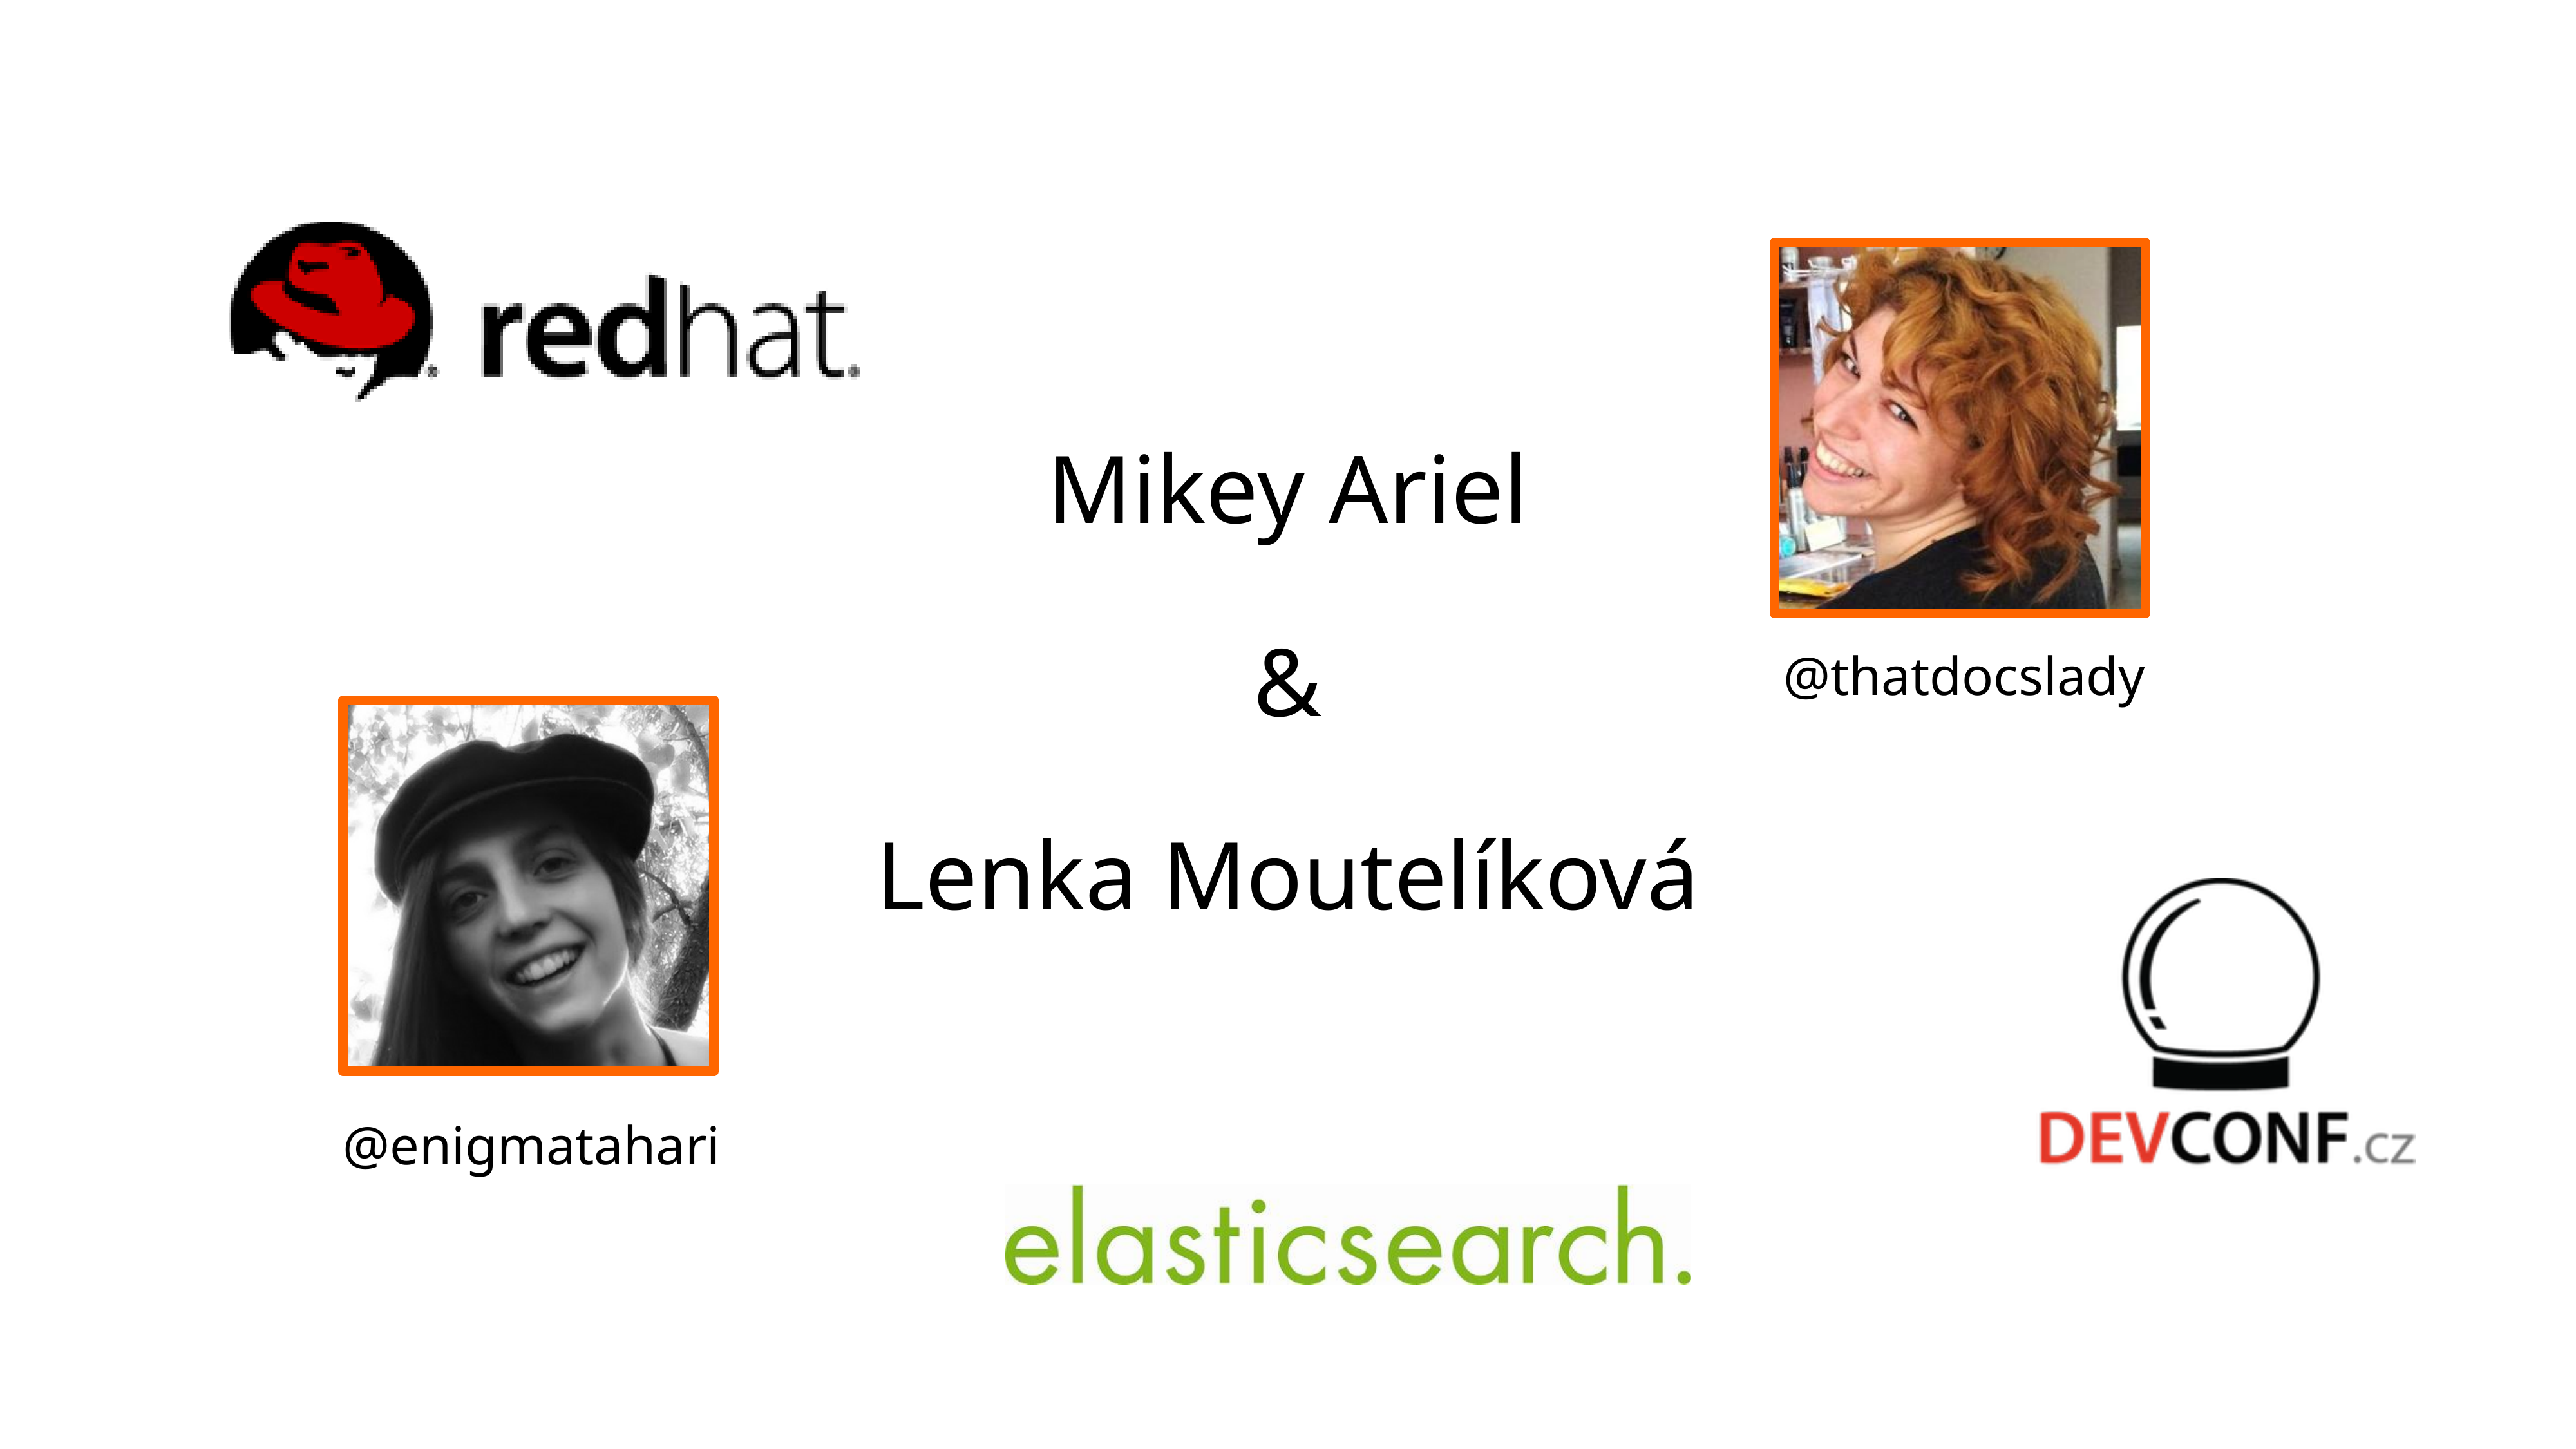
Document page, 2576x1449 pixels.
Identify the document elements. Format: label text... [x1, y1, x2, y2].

picture [229, 222, 860, 424]
picture [1005, 1184, 1691, 1285]
picture [348, 705, 710, 1066]
picture [2036, 878, 2416, 1182]
text_box @thatdocslady [1777, 637, 2152, 712]
picture [1779, 247, 2141, 609]
text_box @enigmatahari [337, 1107, 726, 1181]
text_box Mikey Ariel & Lenka Moutelíková [818, 352, 1757, 808]
